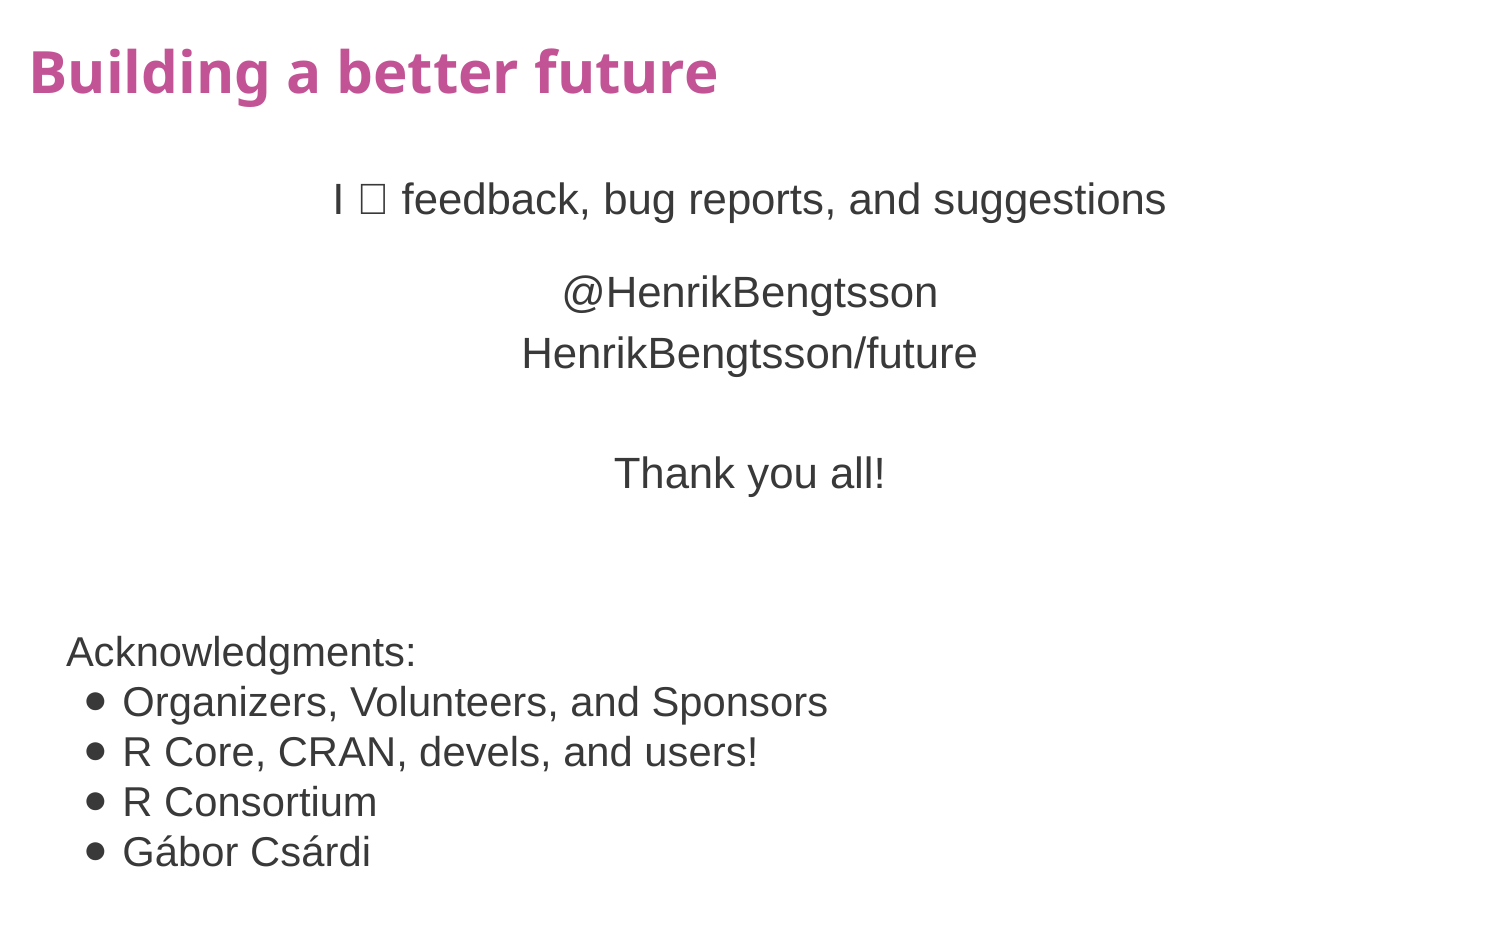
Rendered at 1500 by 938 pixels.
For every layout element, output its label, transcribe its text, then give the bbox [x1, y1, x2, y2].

title Building a better future [13, 20, 1480, 136]
list I 💜 feedback, bug reports, and suggestions @HenrikBengtsson HenrikBengtsson/future Thank you all! Acknowledgments: Organizers, Volunteers, and Sponsors R Core, CRAN, devels, and users! R Consortium Gábor Csárdi [51, 147, 1449, 900]
